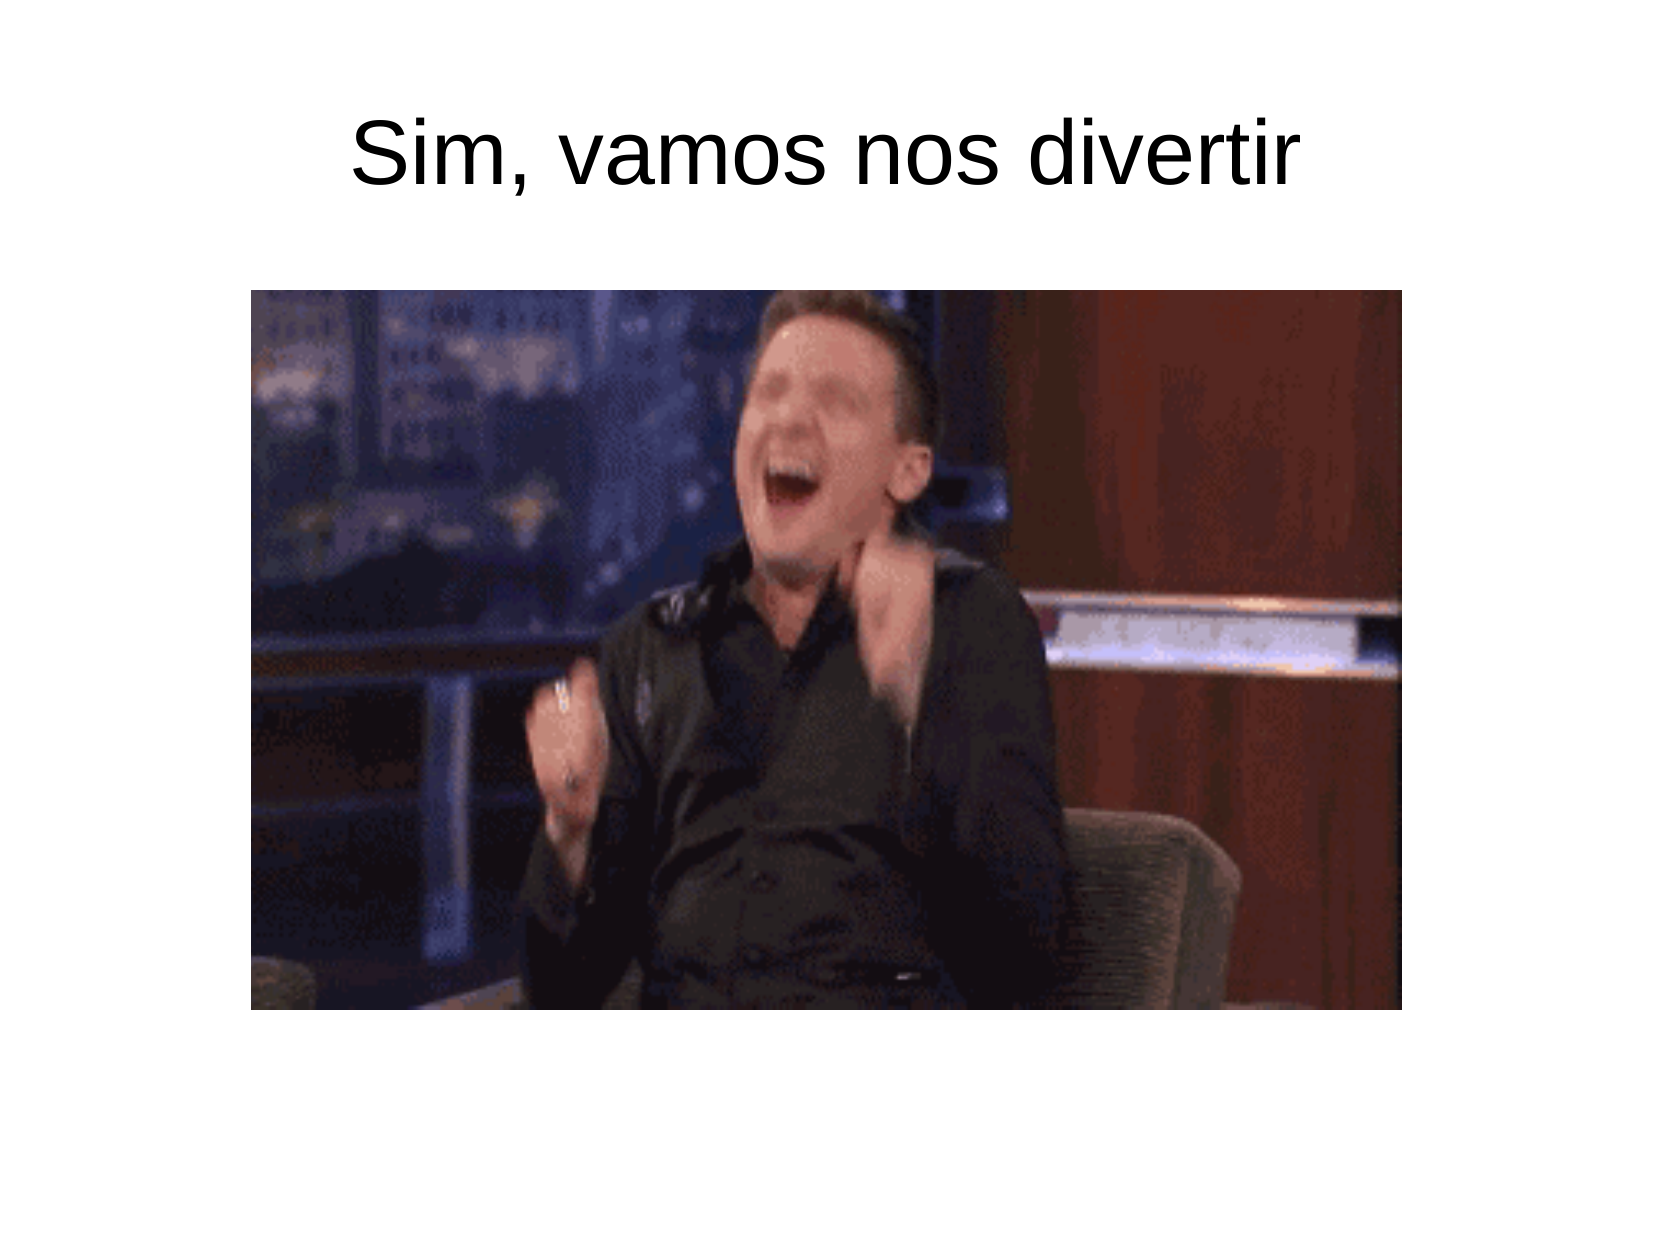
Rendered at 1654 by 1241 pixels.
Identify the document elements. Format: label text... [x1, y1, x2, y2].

picture [251, 290, 1402, 1010]
title Sim, vamos nos divertir [82, 49, 1571, 257]
